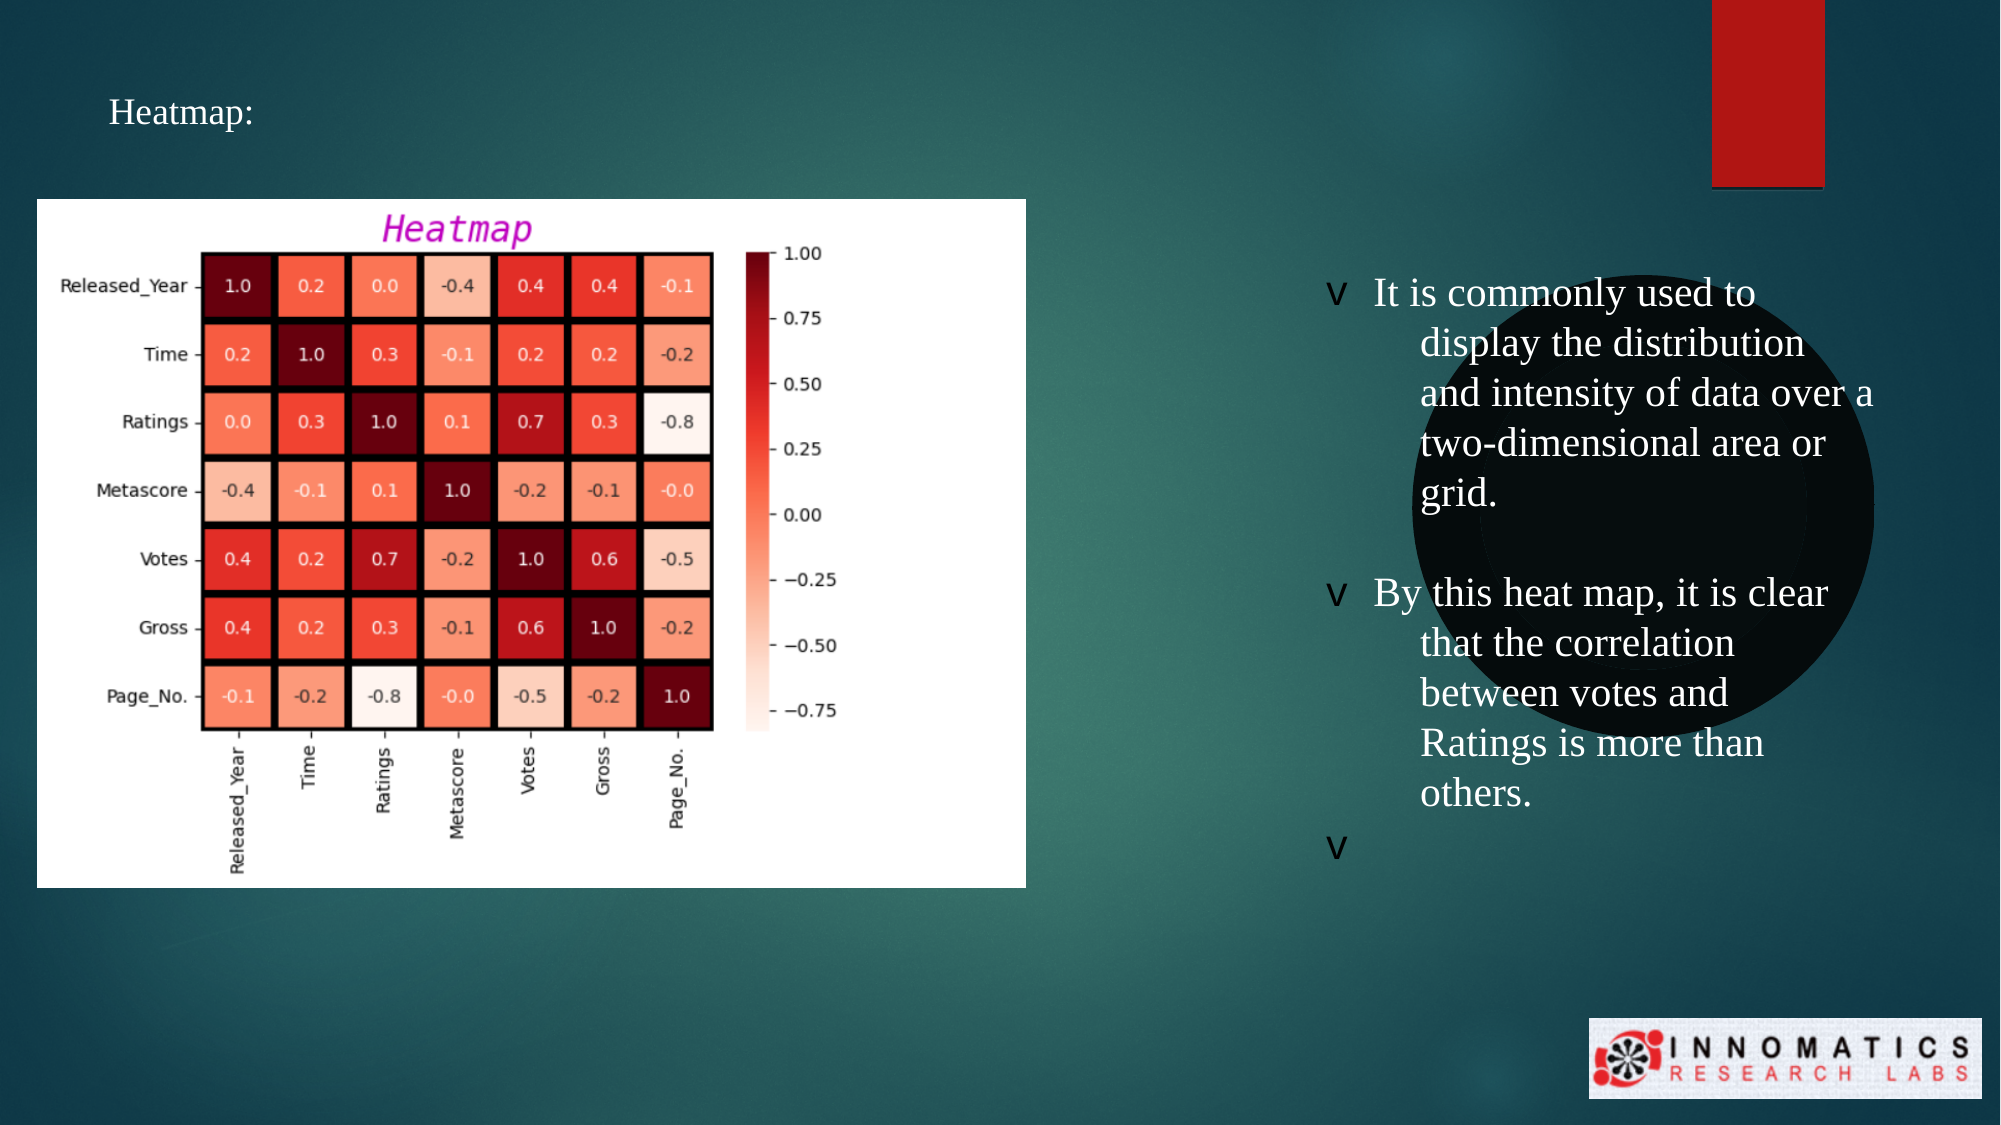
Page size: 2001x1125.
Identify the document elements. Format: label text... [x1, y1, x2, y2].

text_box Heatmap: [93, 79, 1094, 141]
text_box It is commonly used to display the distribution and intensity of data over a two-dimensional area or grid. By this heat map, it is clear that the correlation between votes and Ratings is more than others. [1011, 257, 1891, 1039]
picture [37, 199, 1026, 888]
picture [1589, 1018, 1982, 1099]
